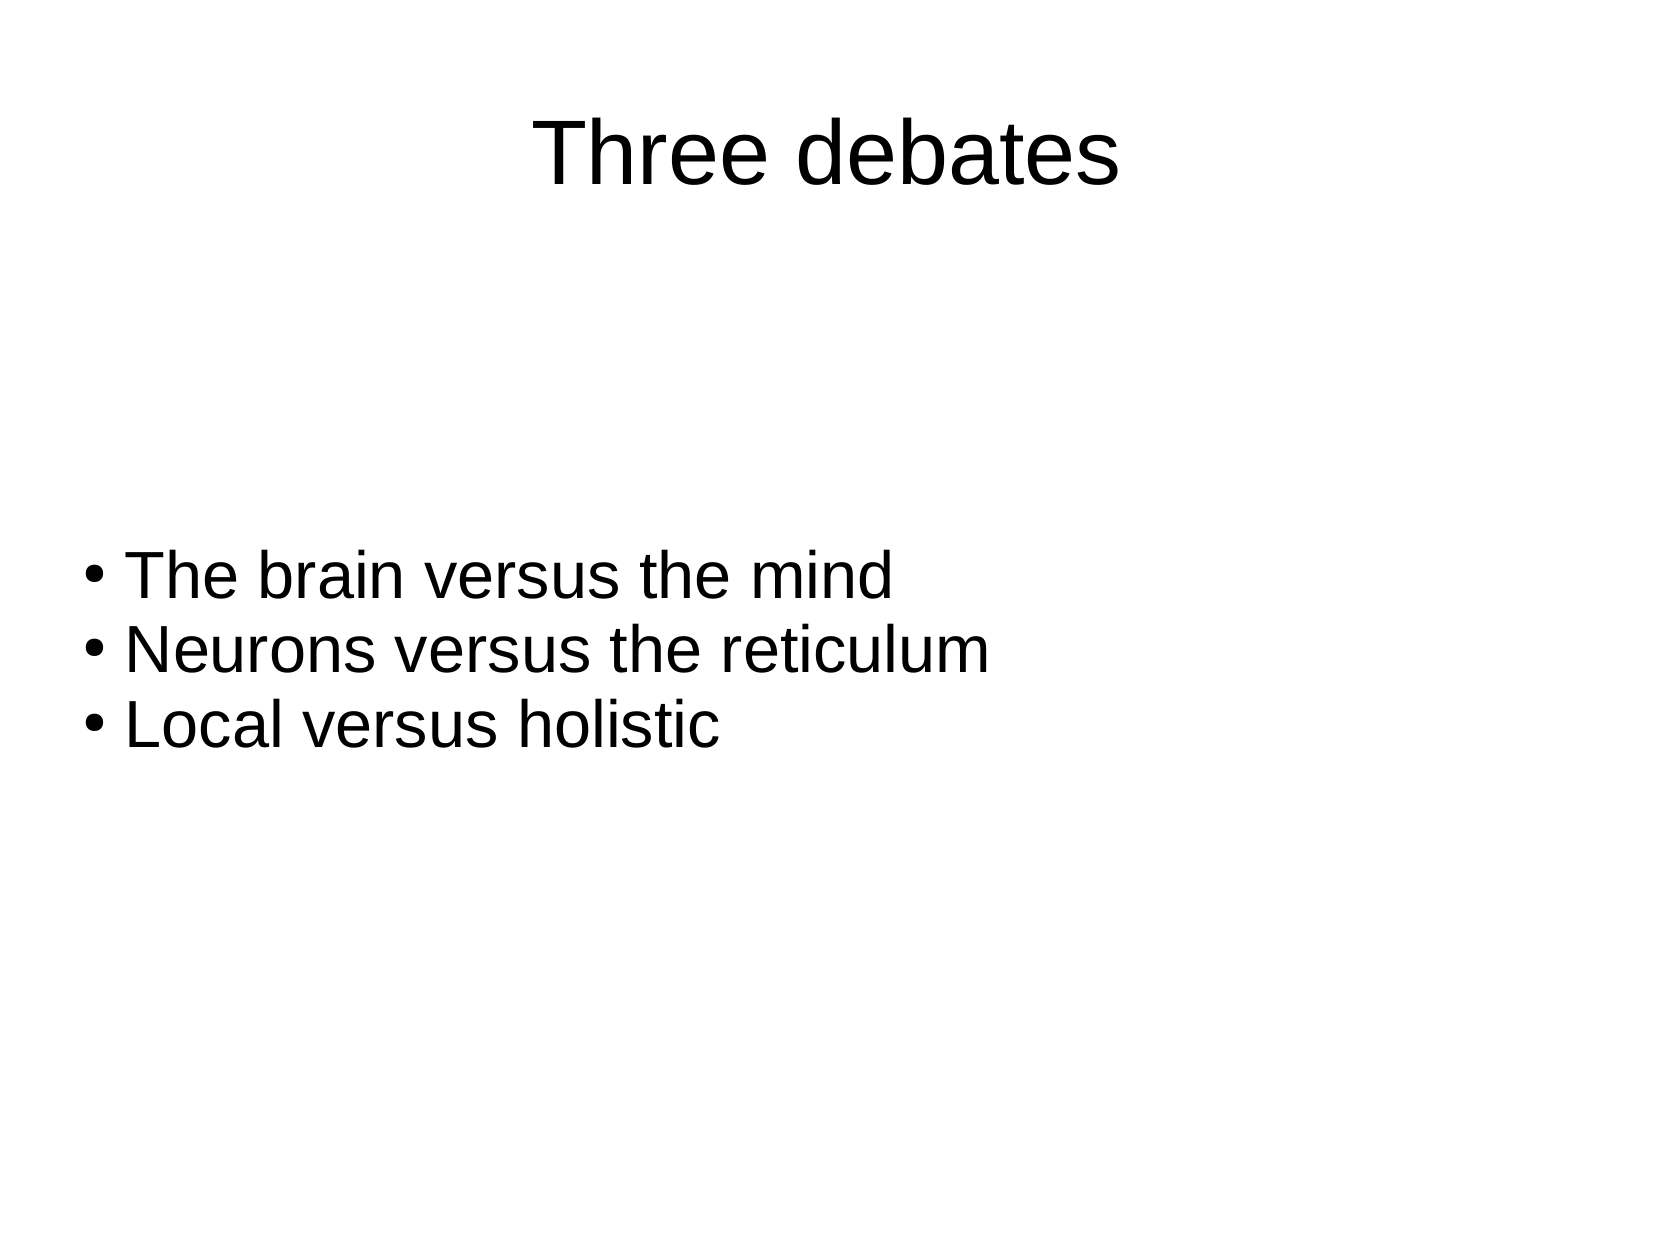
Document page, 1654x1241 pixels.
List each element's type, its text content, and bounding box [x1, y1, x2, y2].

title Three debates [82, 49, 1571, 257]
subtitle The brain versus the mind Neurons versus the reticulum Local versus holistic [82, 290, 1538, 1010]
